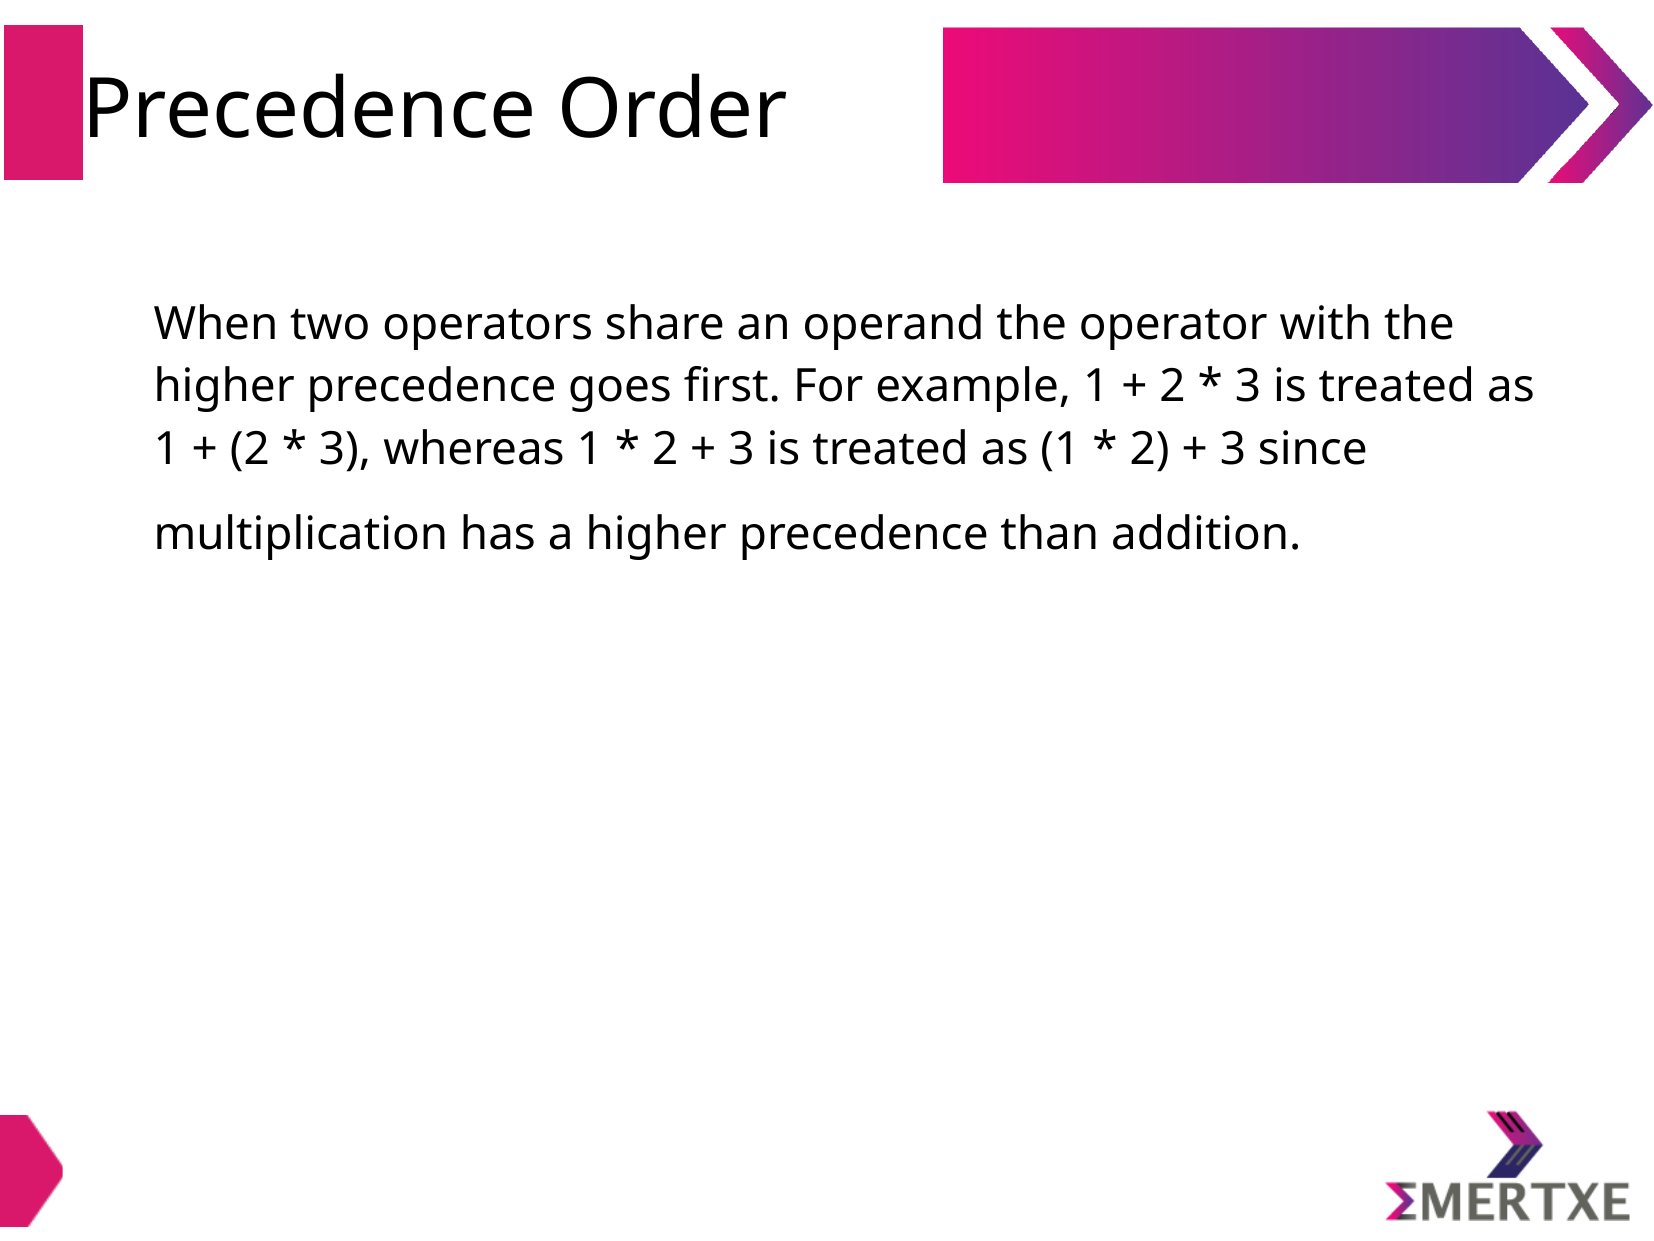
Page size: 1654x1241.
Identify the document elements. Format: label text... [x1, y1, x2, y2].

picture [1571, 27, 1653, 183]
picture [1385, 1107, 1631, 1221]
list When two operators share an operand the operator with the higher precedence goes first. For example, 1 + 2 * 3 is treated as 1 + (2 * 3), whereas 1 * 2 + 3 is treated as (1 * 2) + 3 since multiplication has a higher precedence than addition. [82, 290, 1571, 1010]
title Precedence Order [82, 2, 1571, 210]
